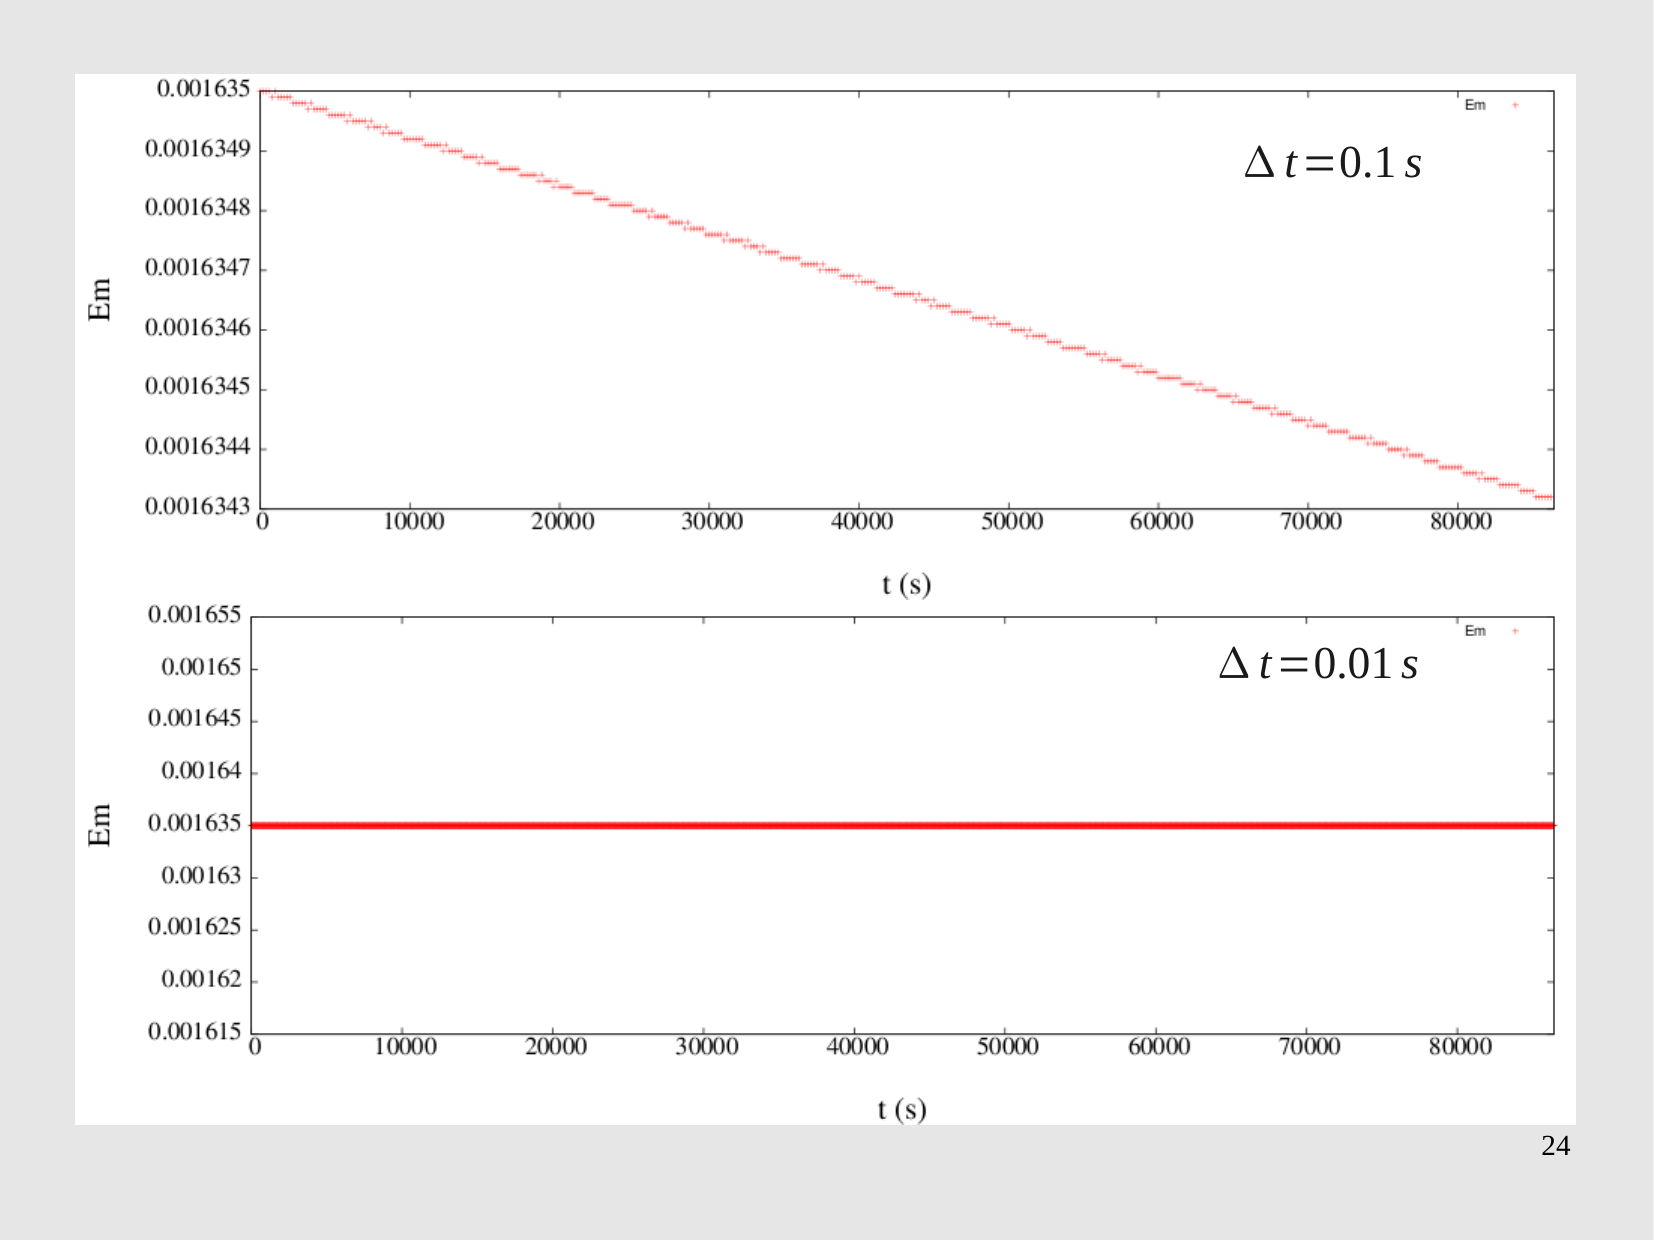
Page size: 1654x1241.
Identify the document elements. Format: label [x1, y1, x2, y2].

chart [1237, 136, 1428, 188]
picture [75, 74, 1576, 1126]
chart [1211, 637, 1426, 689]
